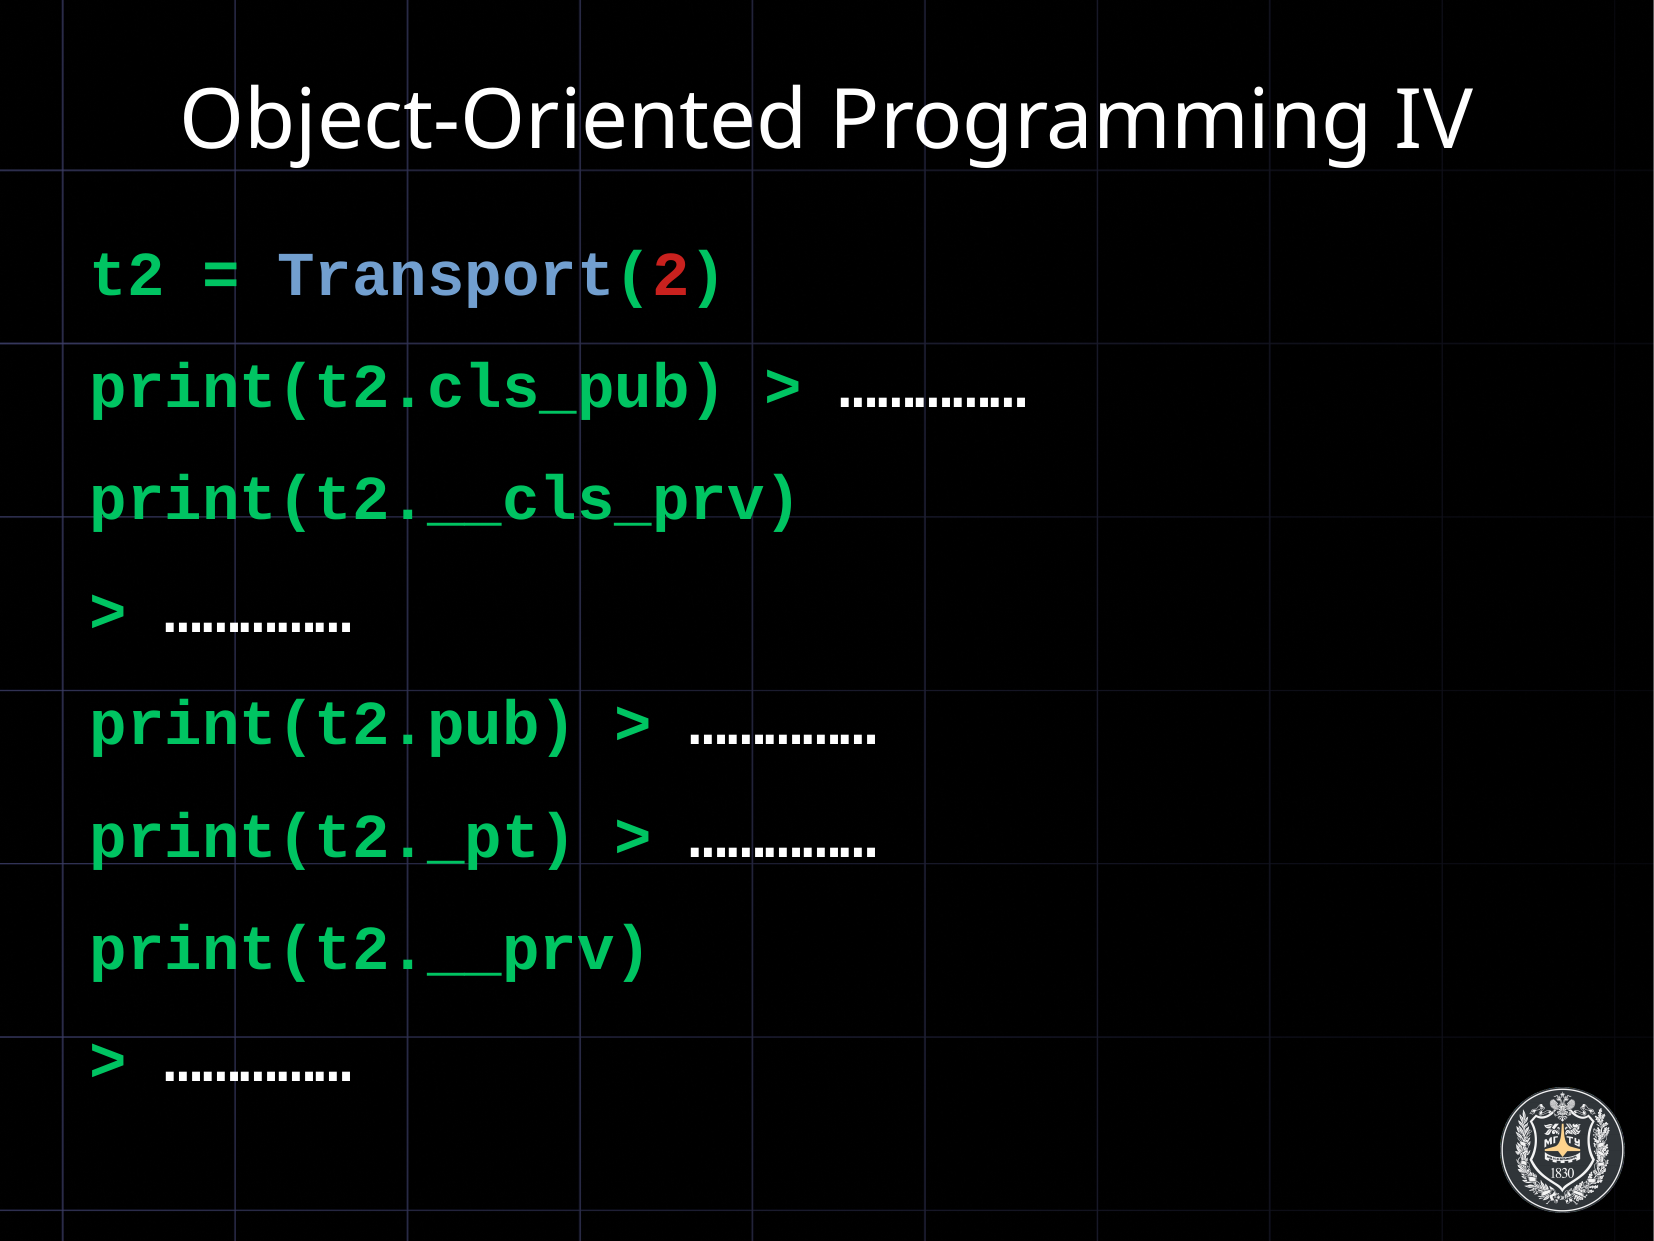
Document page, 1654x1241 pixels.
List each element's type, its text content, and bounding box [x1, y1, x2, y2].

text_box t2 = Transport(2) print(t2.cls_pub) > …………… print(t2.__cls_prv) > …………… print(t2.pub) > …………… print(t2._pt) > …………… print(t2.__prv) > …………… [74, 187, 1575, 1241]
picture [0, 0, 1654, 1241]
text_box Object-Oriented Programming IV [82, 37, 1571, 187]
